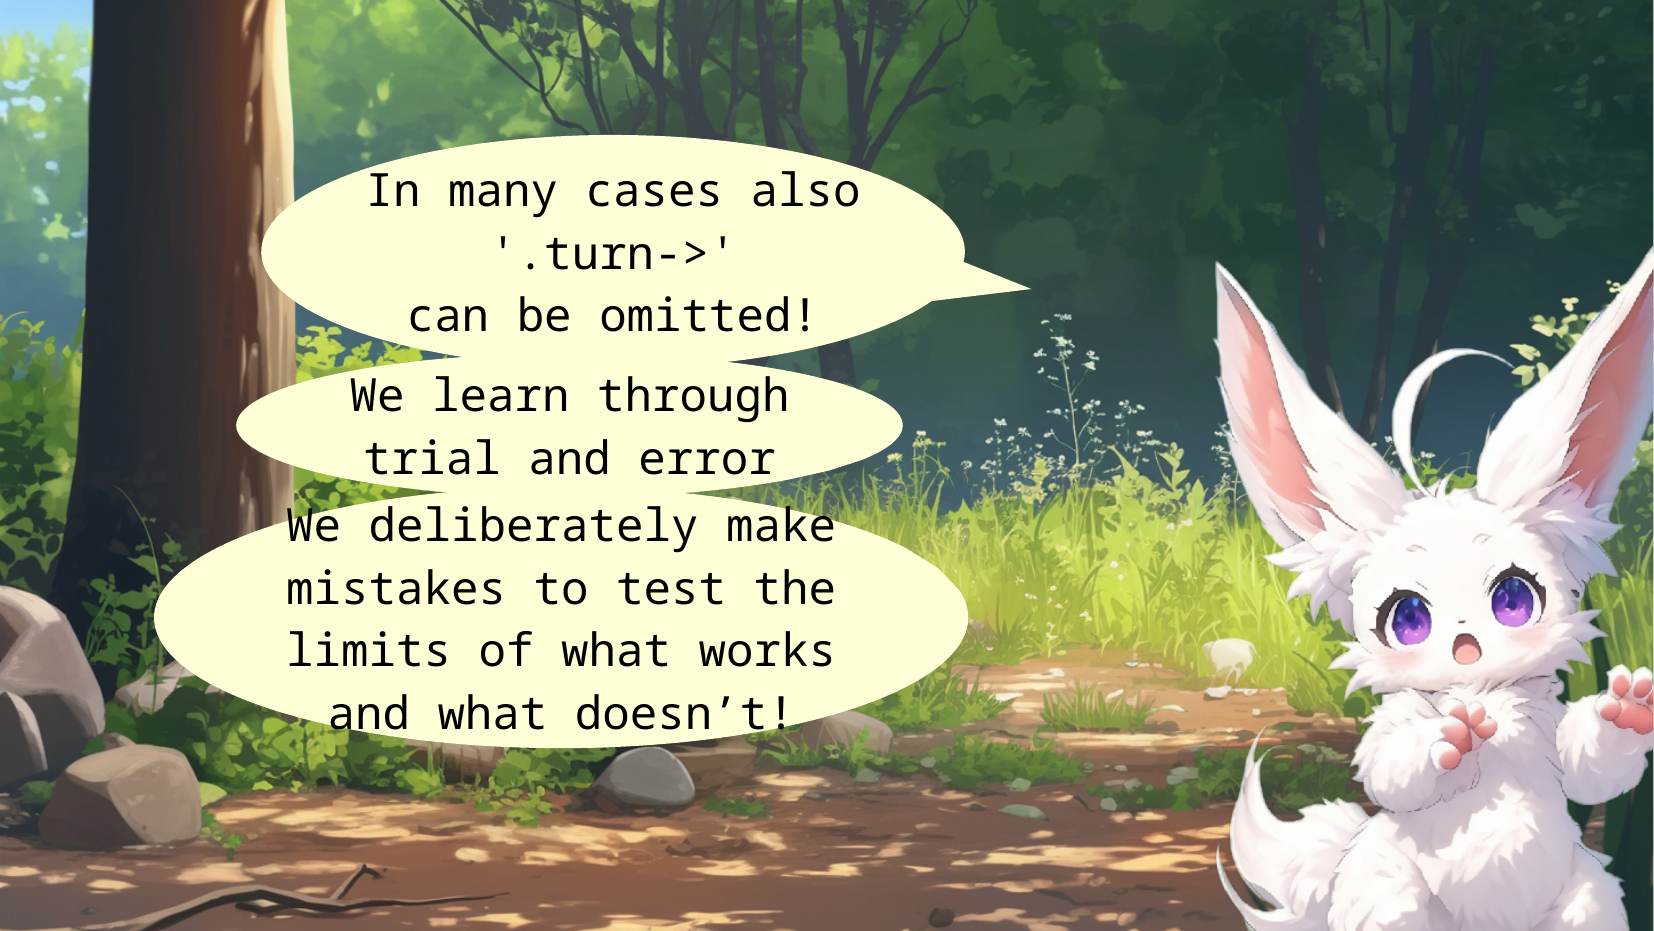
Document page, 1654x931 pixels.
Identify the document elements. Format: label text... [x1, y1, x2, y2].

text_box In many cases also '.turn->' can be omitted! [261, 134, 1032, 362]
picture [0, 0, 1654, 931]
text_box We learn through trial and error [236, 353, 903, 493]
text_box We deliberately make mistakes to test the limits of what works and what doesn’t! [154, 487, 969, 749]
